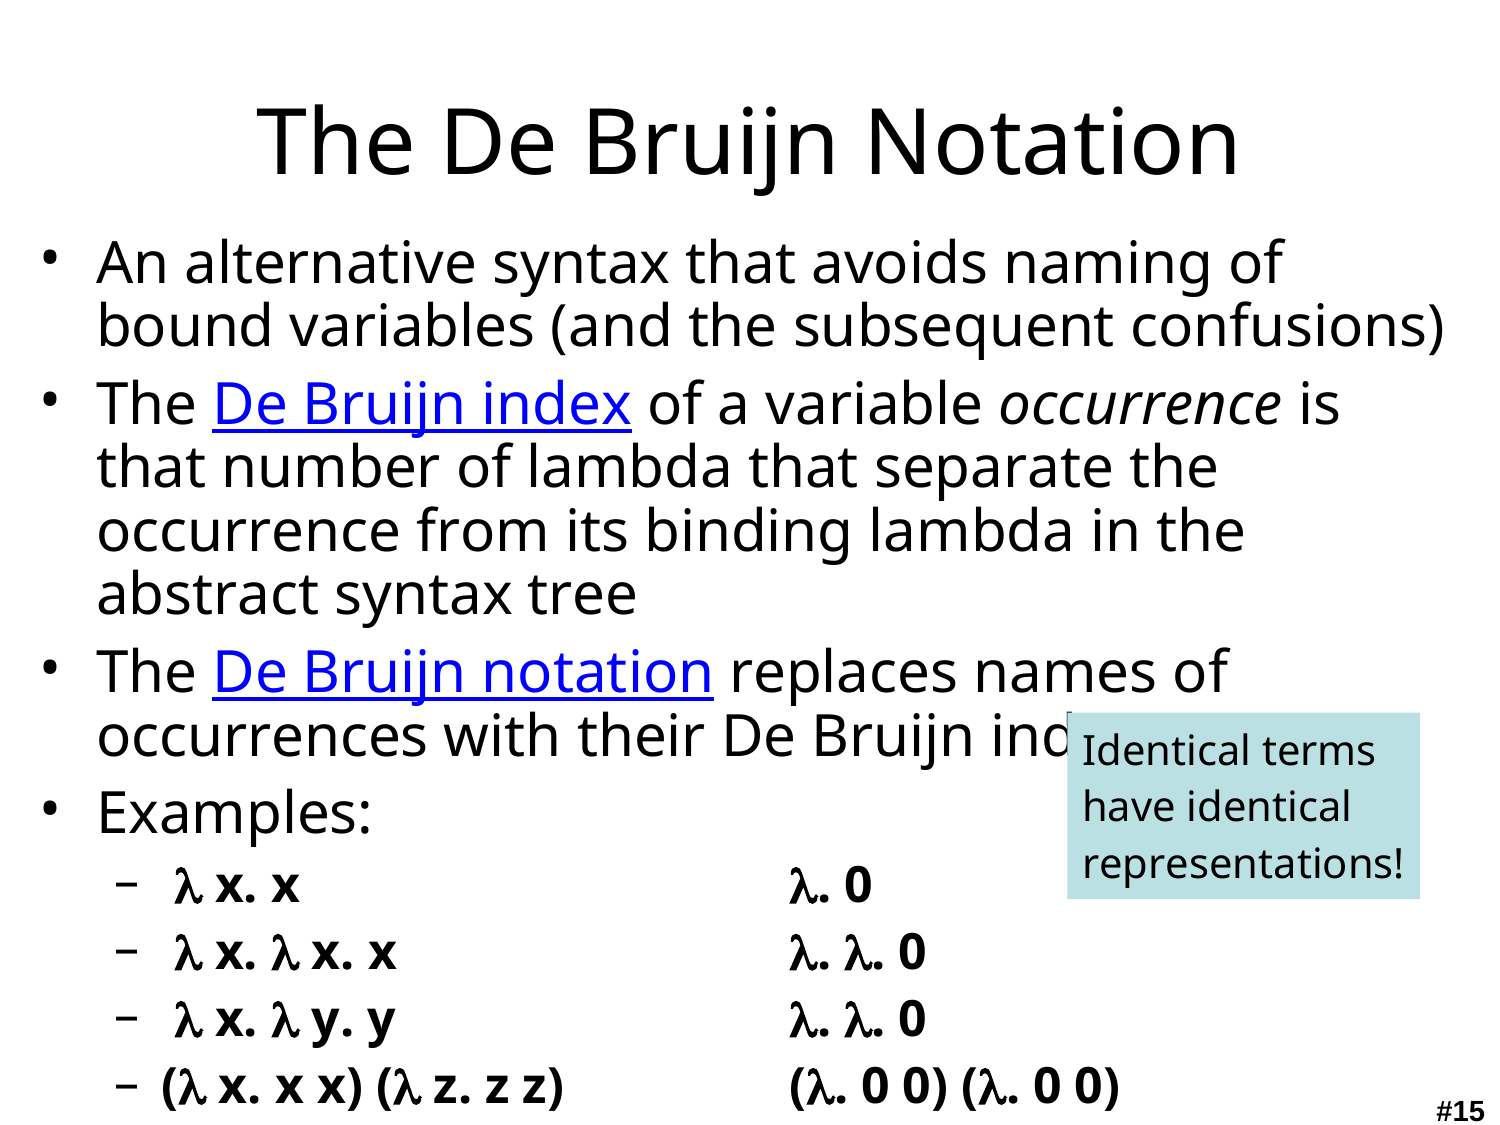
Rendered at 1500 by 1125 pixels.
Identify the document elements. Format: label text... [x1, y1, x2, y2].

title The De Bruijn Notation [24, 45, 1476, 224]
text_box Identical terms have identical representations! [1067, 712, 1421, 899]
list An alternative syntax that avoids naming of bound variables (and the subsequent confusions) The De Bruijn index of a variable occurrence is that number of lambda that separate the occurrence from its binding lambda in the abstract syntax tree The De Bruijn notation replaces names of occurrences with their De Bruijn indices Examples:  x. x . 0  x.  x. x . . 0  x.  y. y . . 0 ( x. x x) ( z. z z) (. 0 0) (. 0 0)  x. ( x.  y. x) x . (. . 1) 0 [24, 224, 1476, 1063]
